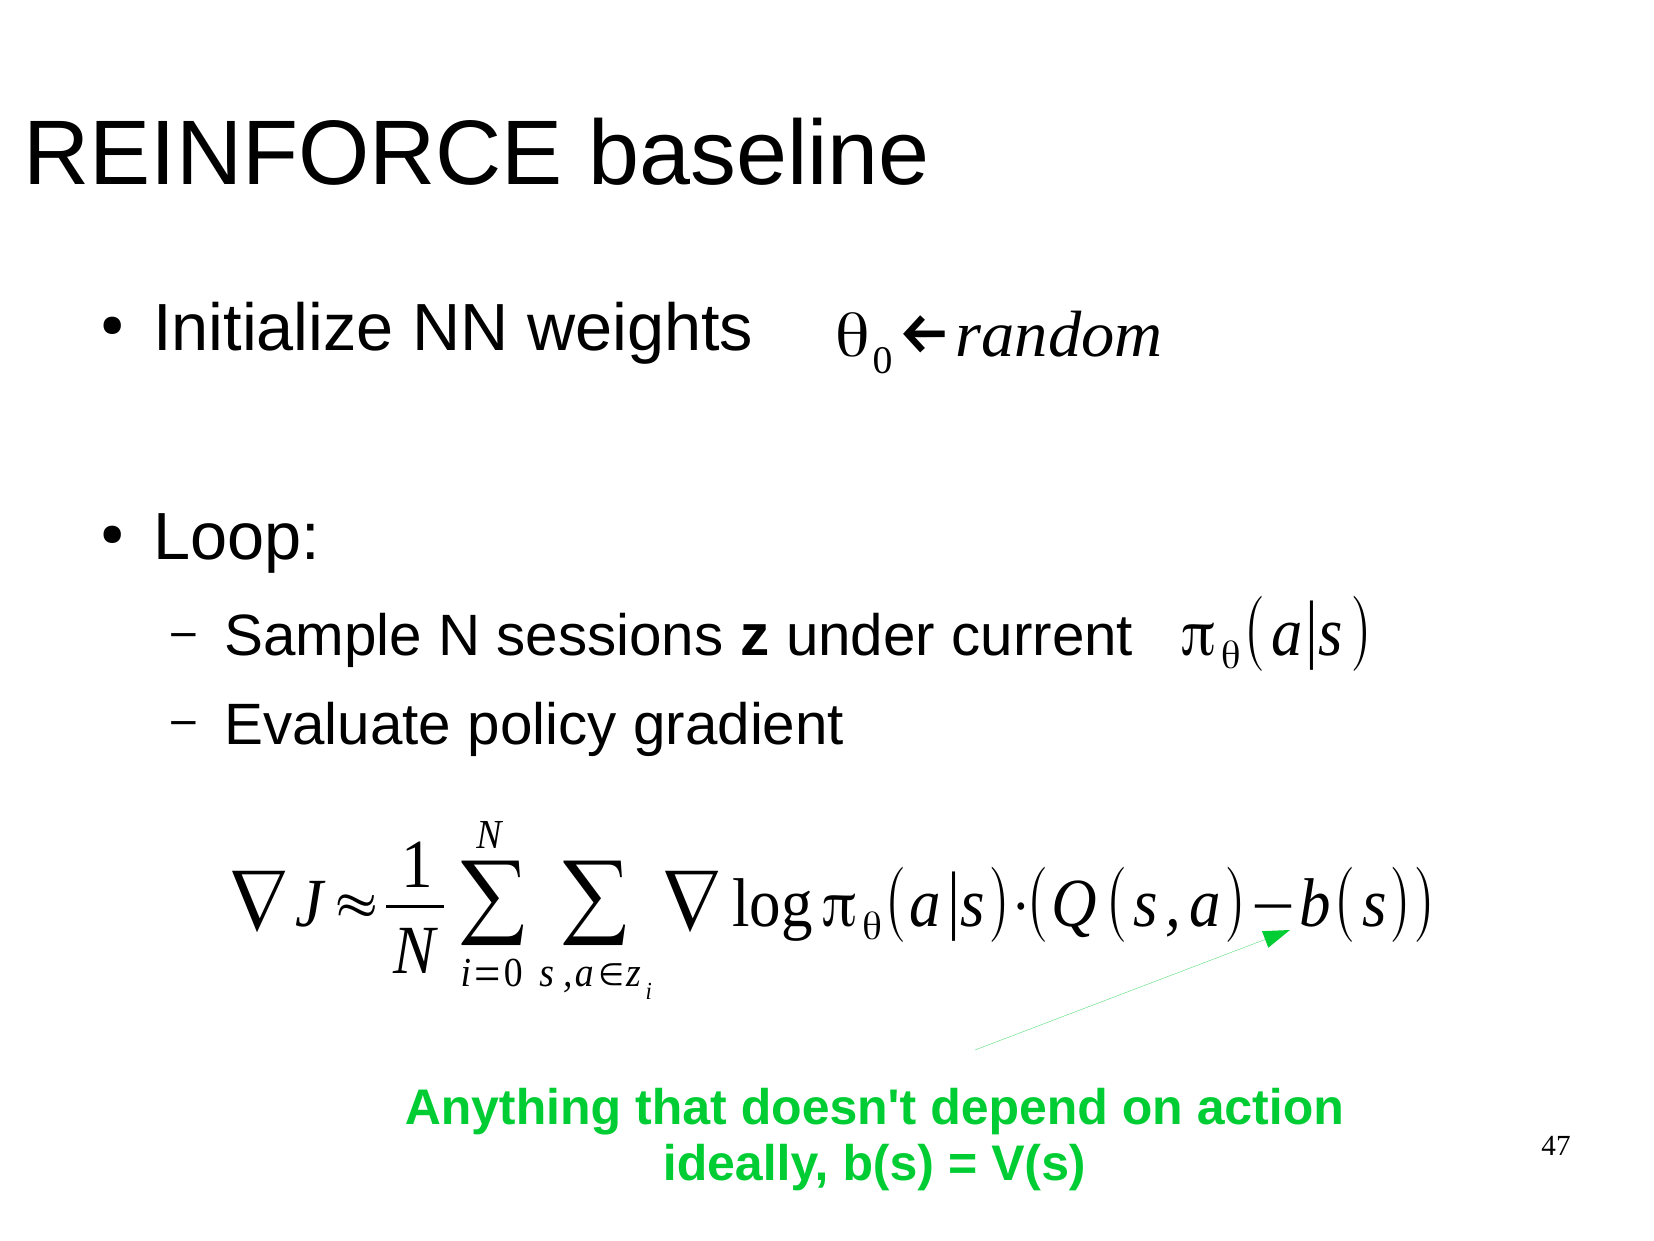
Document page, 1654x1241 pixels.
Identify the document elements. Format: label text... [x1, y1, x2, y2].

chart [1166, 590, 1385, 674]
chart [818, 299, 1179, 384]
text_box Anything that doesn't depend on action ideally, b(s) = V(s) [390, 1072, 1360, 1200]
list Initialize NN weights Loop: Sample N sessions z under current Evaluate policy gradient [82, 290, 1571, 1186]
title REINFORCE baseline [23, 49, 1512, 257]
